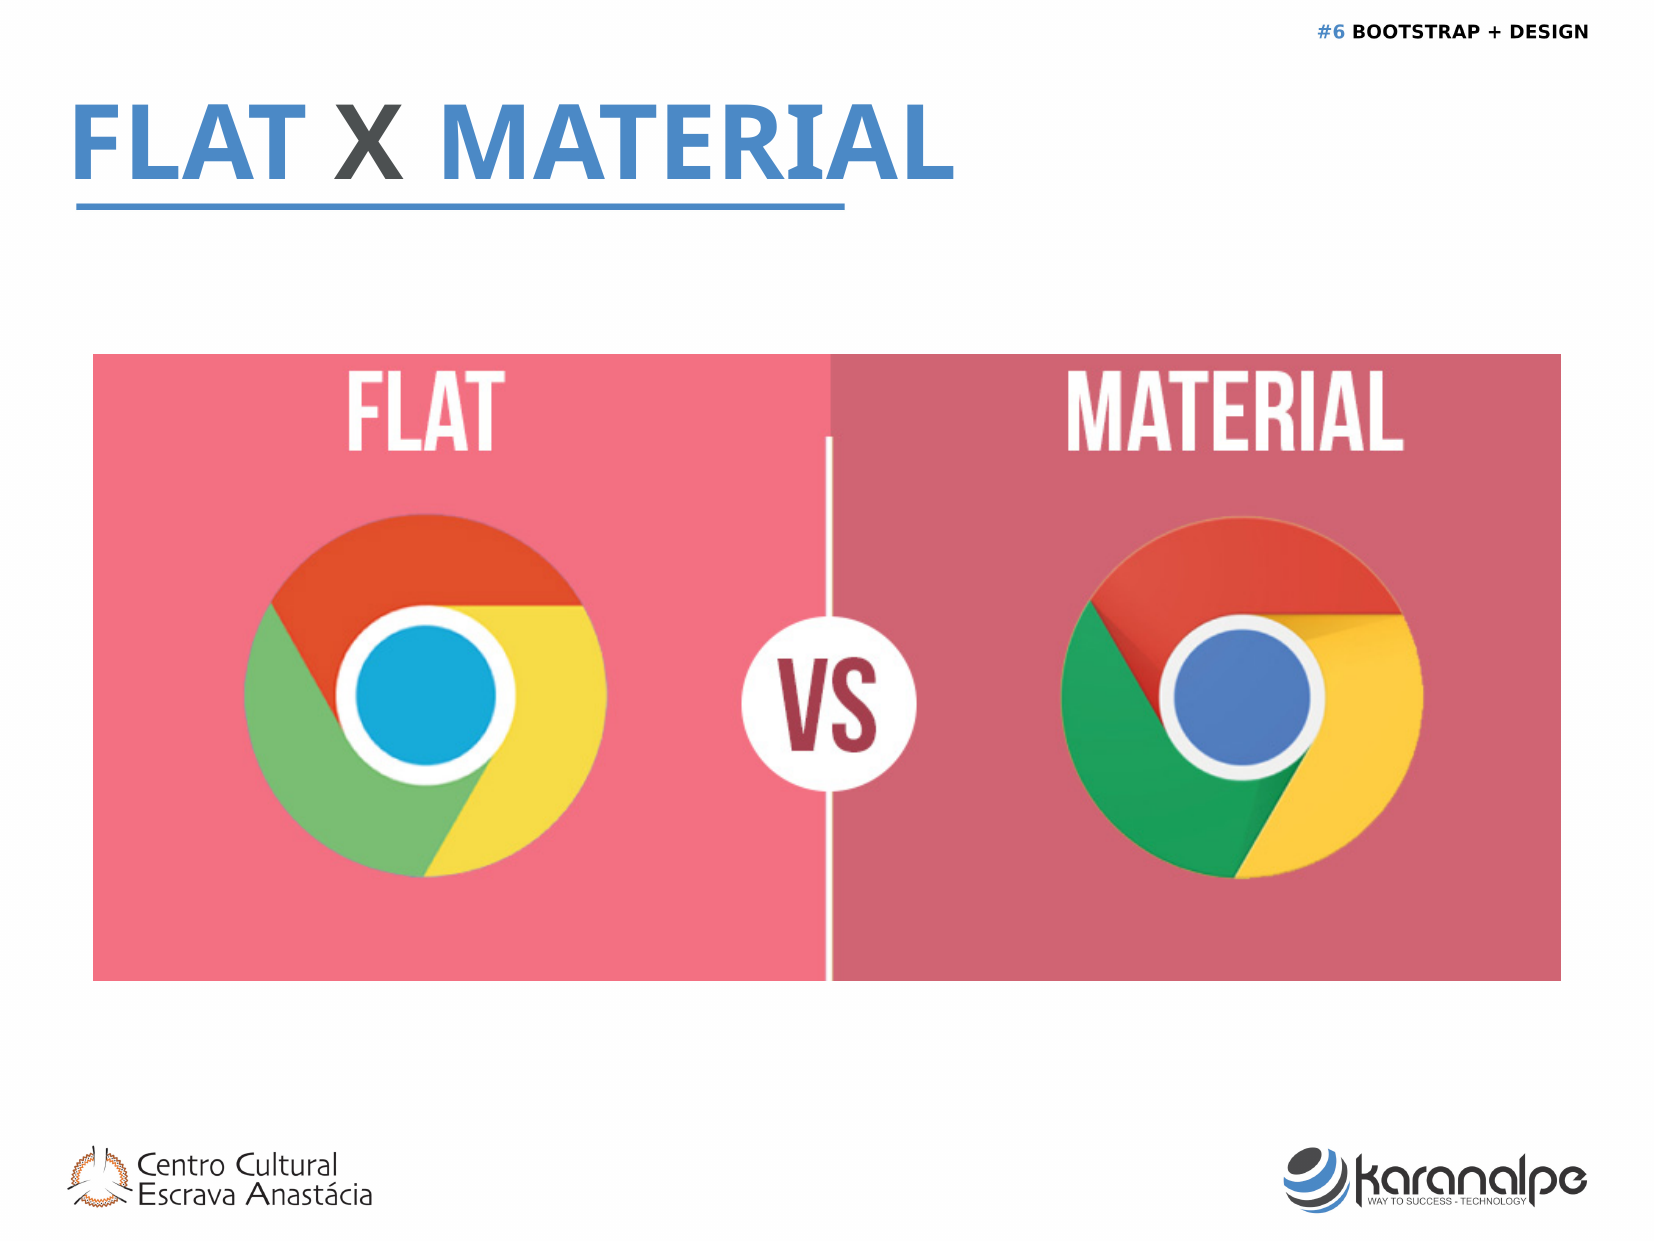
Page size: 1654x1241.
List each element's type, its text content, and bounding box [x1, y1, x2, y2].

title FLAT X MATERIAL [66, 35, 1555, 243]
picture [0, 0, 1654, 1241]
